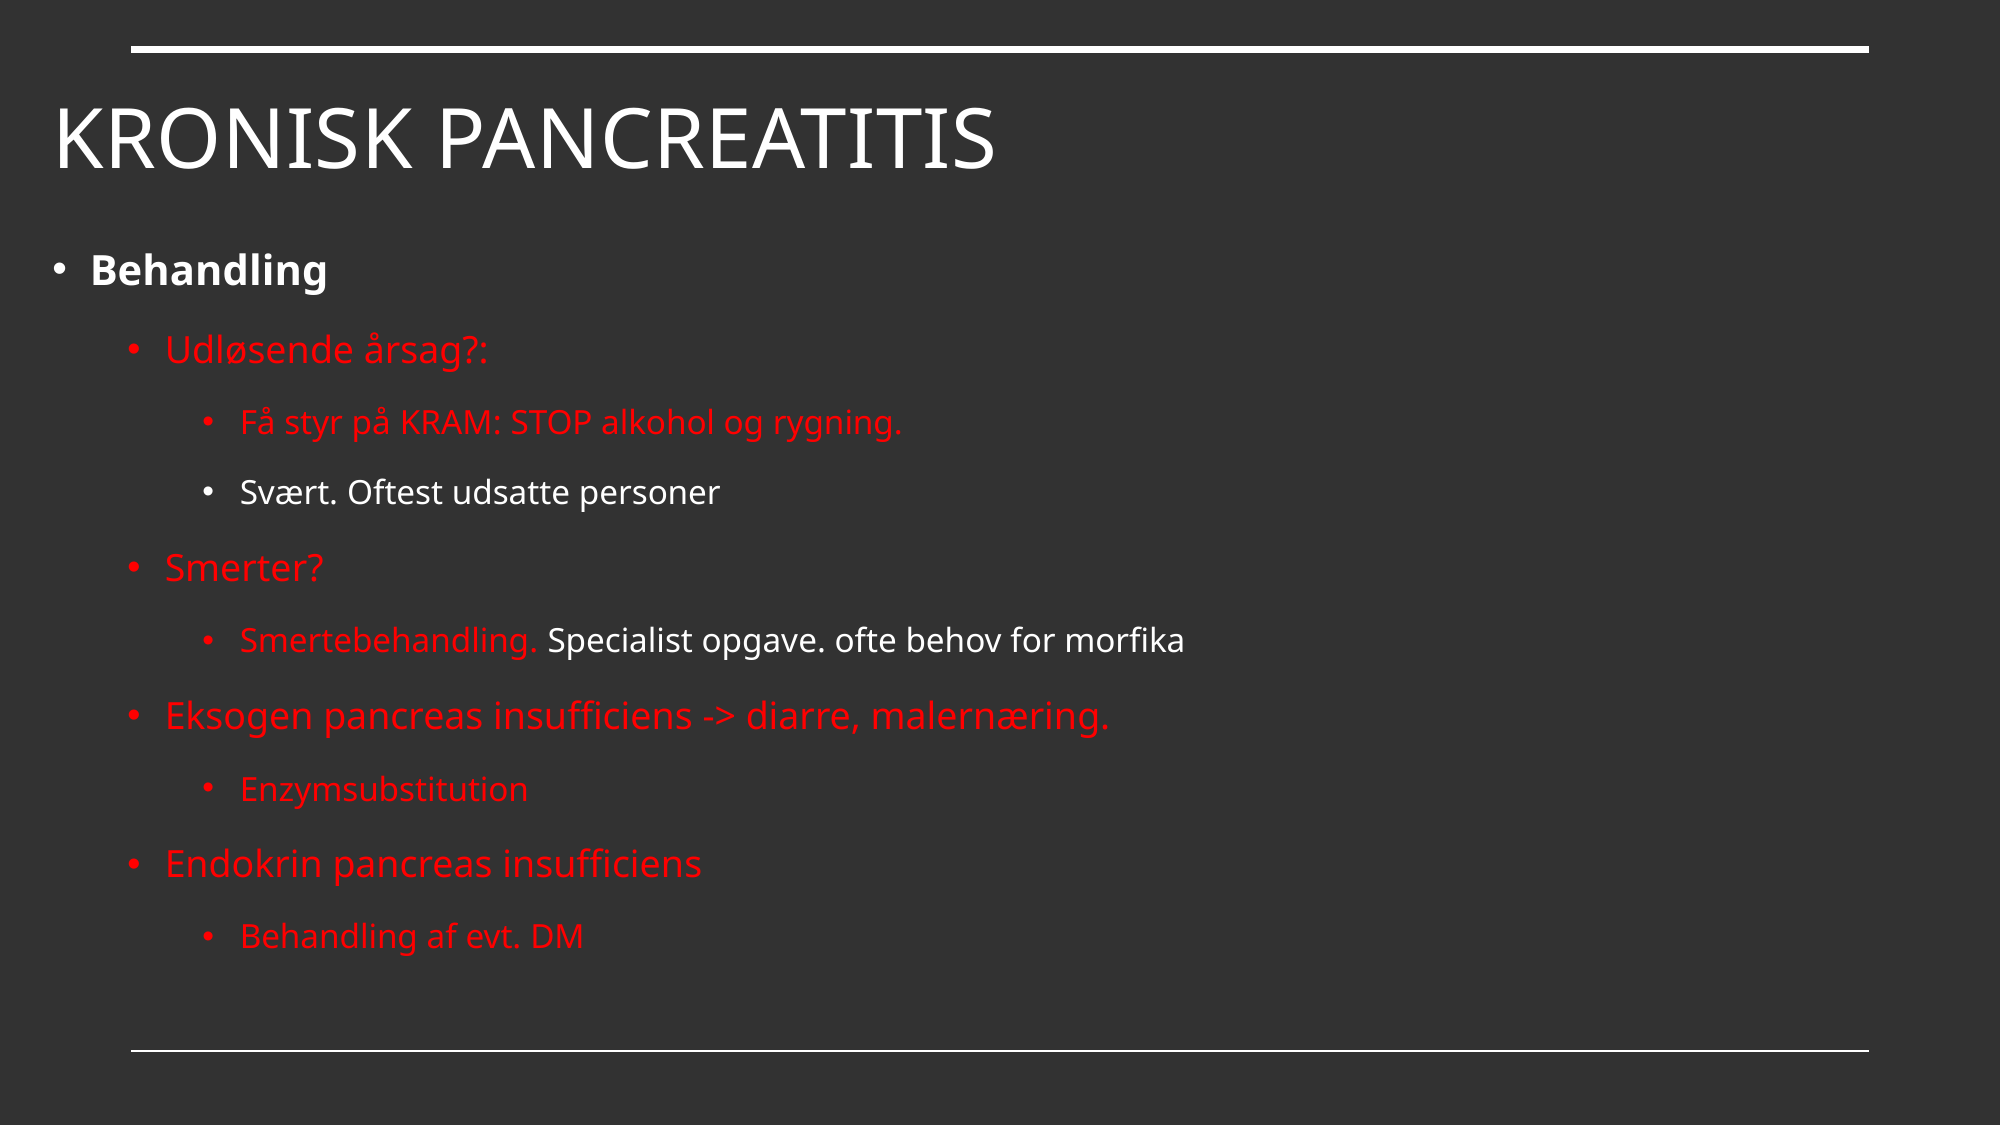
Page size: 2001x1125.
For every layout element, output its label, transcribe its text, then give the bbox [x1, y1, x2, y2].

list Behandling Udløsende årsag?: Få styr på KRAM: STOP alkohol og rygning. Svært. Oftest udsatte personer Smerter? Smertebehandling. Specialist opgave. ofte behov for morfika Eksogen pancreas insufficiens -> diarre, malernæring. Enzymsubstitution Endokrin pancreas insufficiens Behandling af evt. DM [37, 210, 1792, 1061]
title Kronisk pancreatitis [37, 77, 1792, 210]
